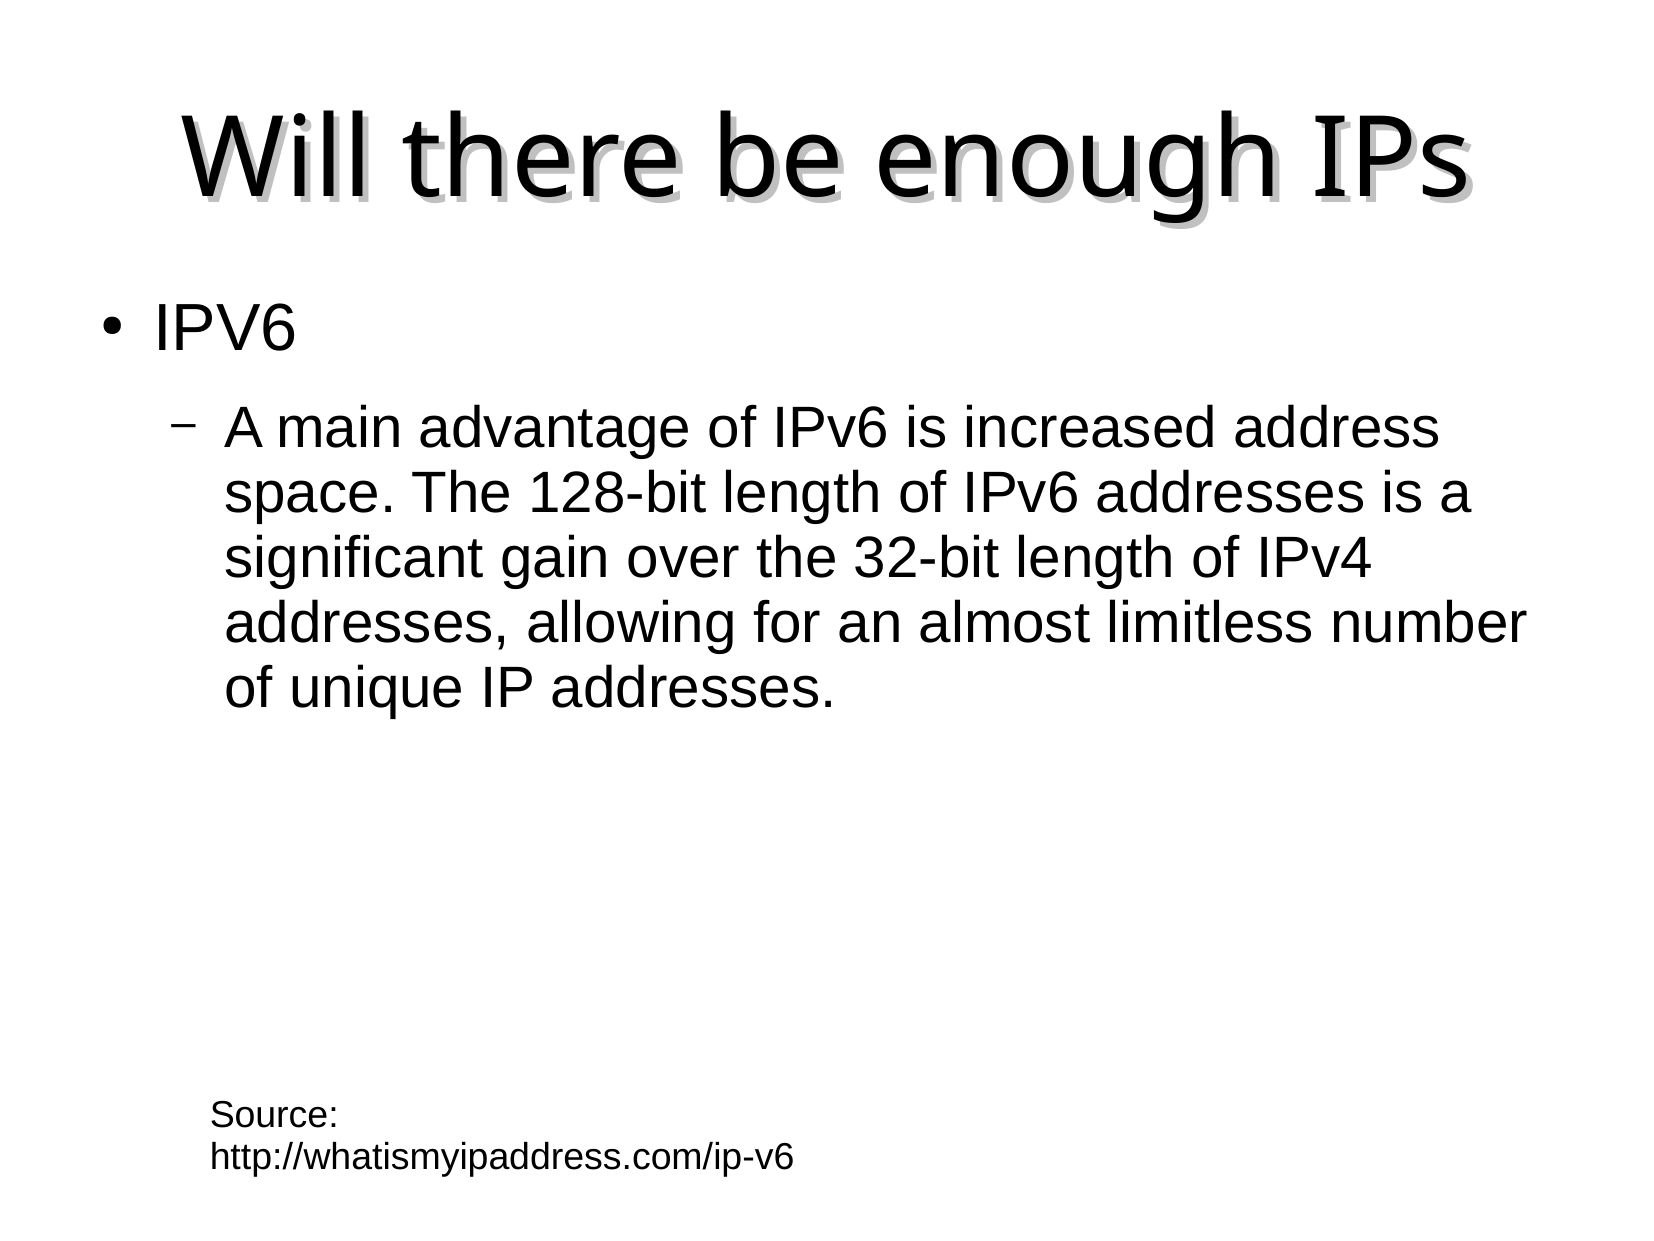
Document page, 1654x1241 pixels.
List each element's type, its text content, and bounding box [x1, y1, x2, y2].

list IPV6 A main advantage of IPv6 is increased address space. The 128-bit length of IPv6 addresses is a significant gain over the 32-bit length of IPv4 addresses, allowing for an almost limitless number of unique IP addresses. [82, 290, 1571, 1010]
title Will there be enough IPs [82, 49, 1571, 257]
text_box Source: http://whatismyipaddress.com/ip-v6 [195, 1086, 810, 1186]
